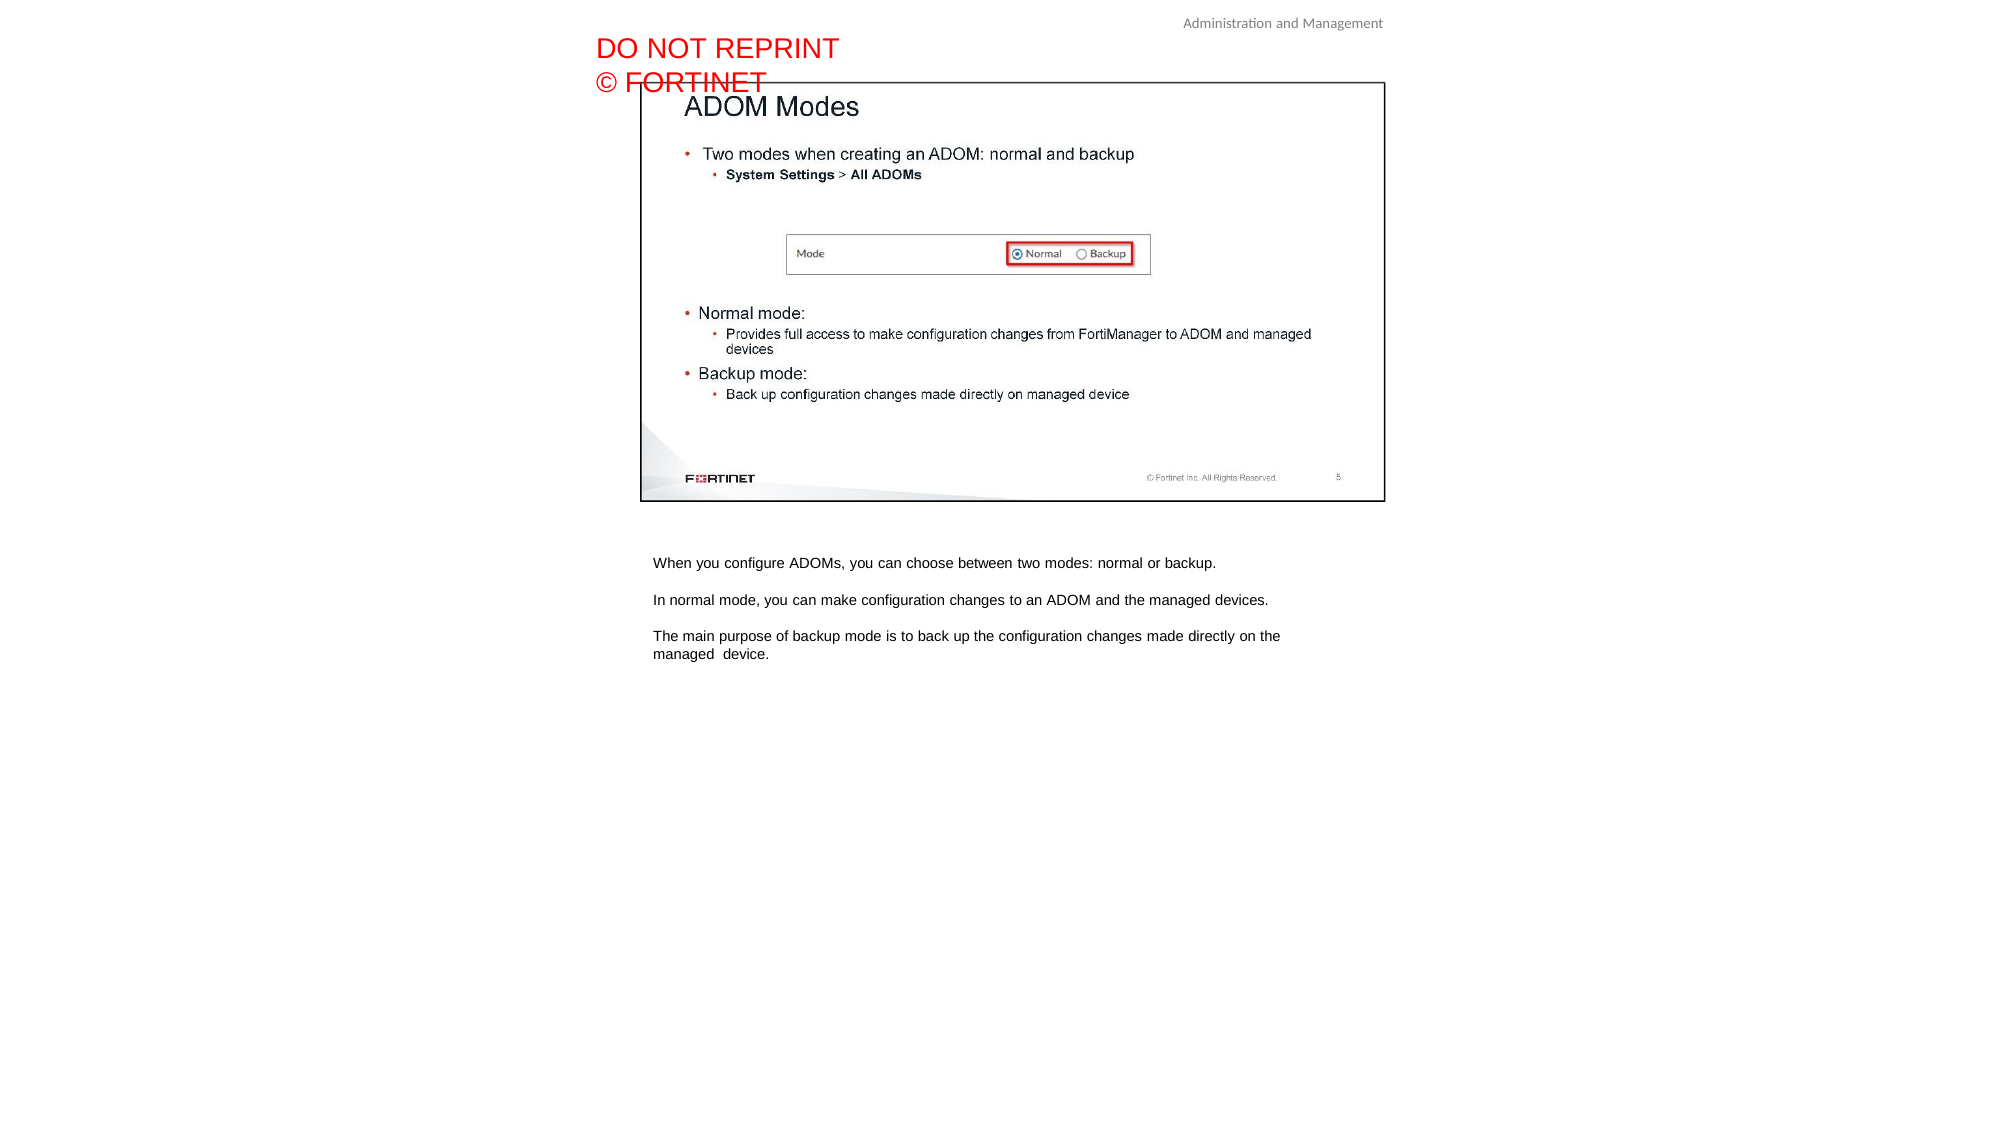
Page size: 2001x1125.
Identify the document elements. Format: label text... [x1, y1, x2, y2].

text_box DO NOT REPRINT © FORTINET [594, 28, 841, 98]
text_box When you configure ADOMs, you can choose between two modes: normal or backup. In normal mode, you can make configuration changes to an ADOM and the managed devices. The main purpose of backup mode is to back up the configuration changes made directly on the managed device. [651, 552, 1347, 663]
picture [642, 92, 1345, 500]
text_box [640, 81, 1386, 502]
text_box Administration and Management [1181, 11, 1386, 32]
